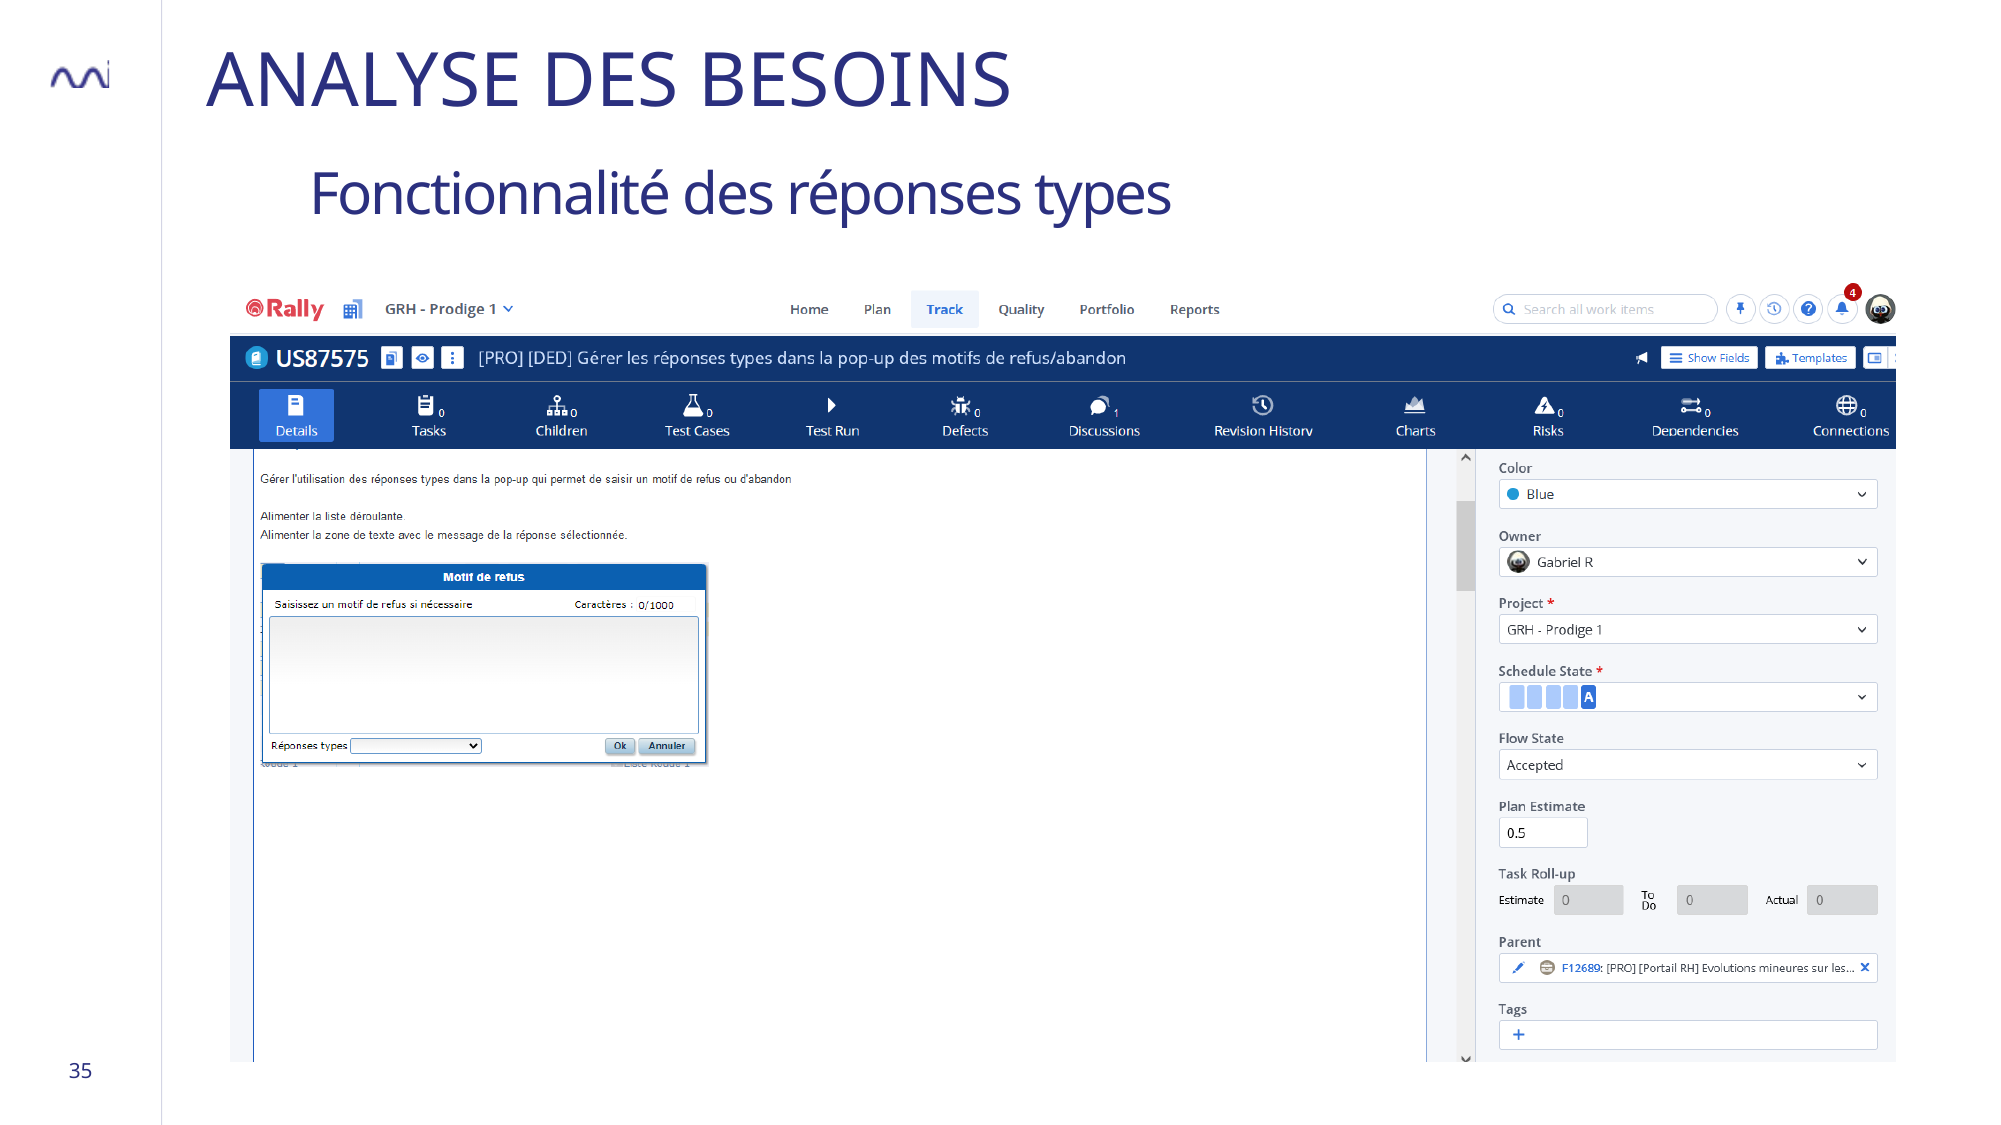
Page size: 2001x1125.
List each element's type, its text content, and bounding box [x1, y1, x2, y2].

text_box Fonctionnalité des réponses types [294, 161, 1685, 252]
text_box ANALYSE DES BESOINS [191, 23, 1192, 130]
picture [230, 283, 1896, 1062]
text_box 35 [38, 1052, 123, 1091]
